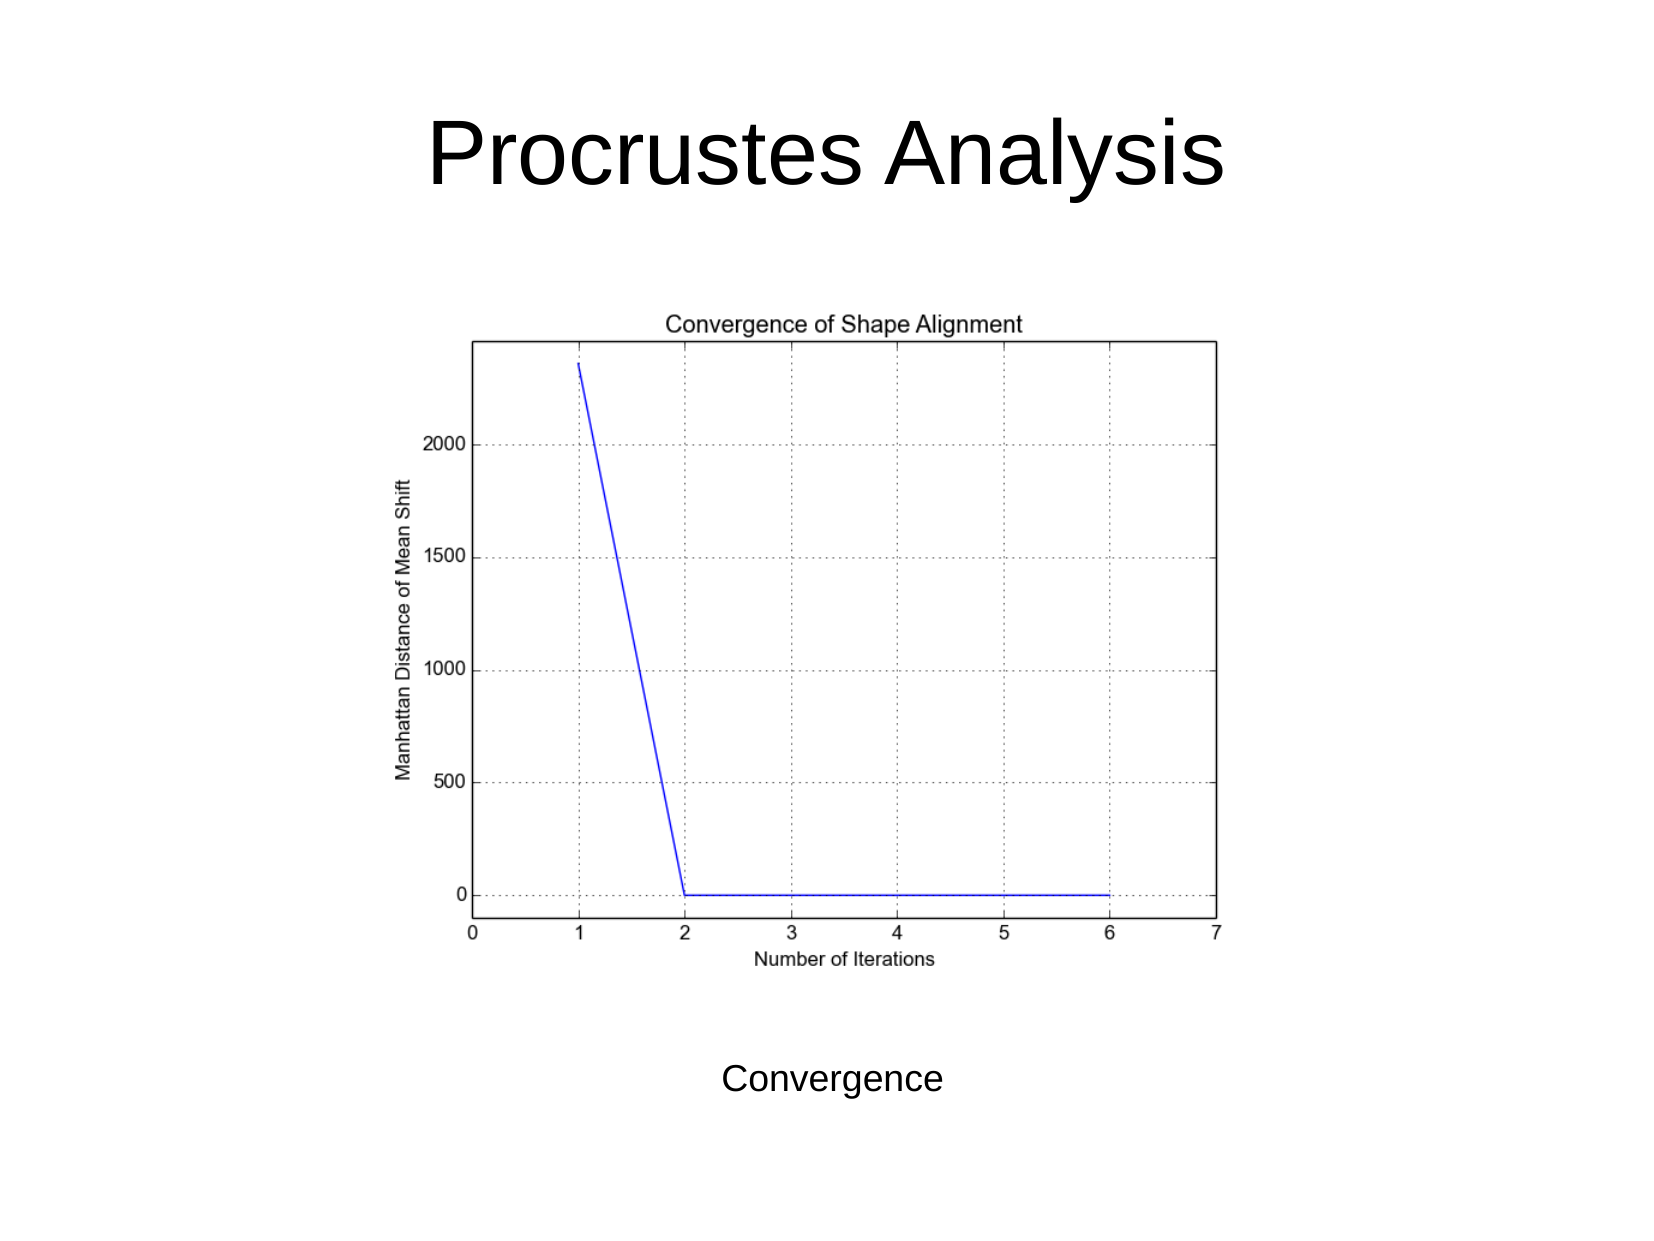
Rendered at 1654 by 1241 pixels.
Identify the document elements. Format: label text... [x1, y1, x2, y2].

text_box Convergence [450, 1050, 1216, 1107]
picture [352, 269, 1312, 990]
title Procrustes Analysis [82, 49, 1571, 257]
